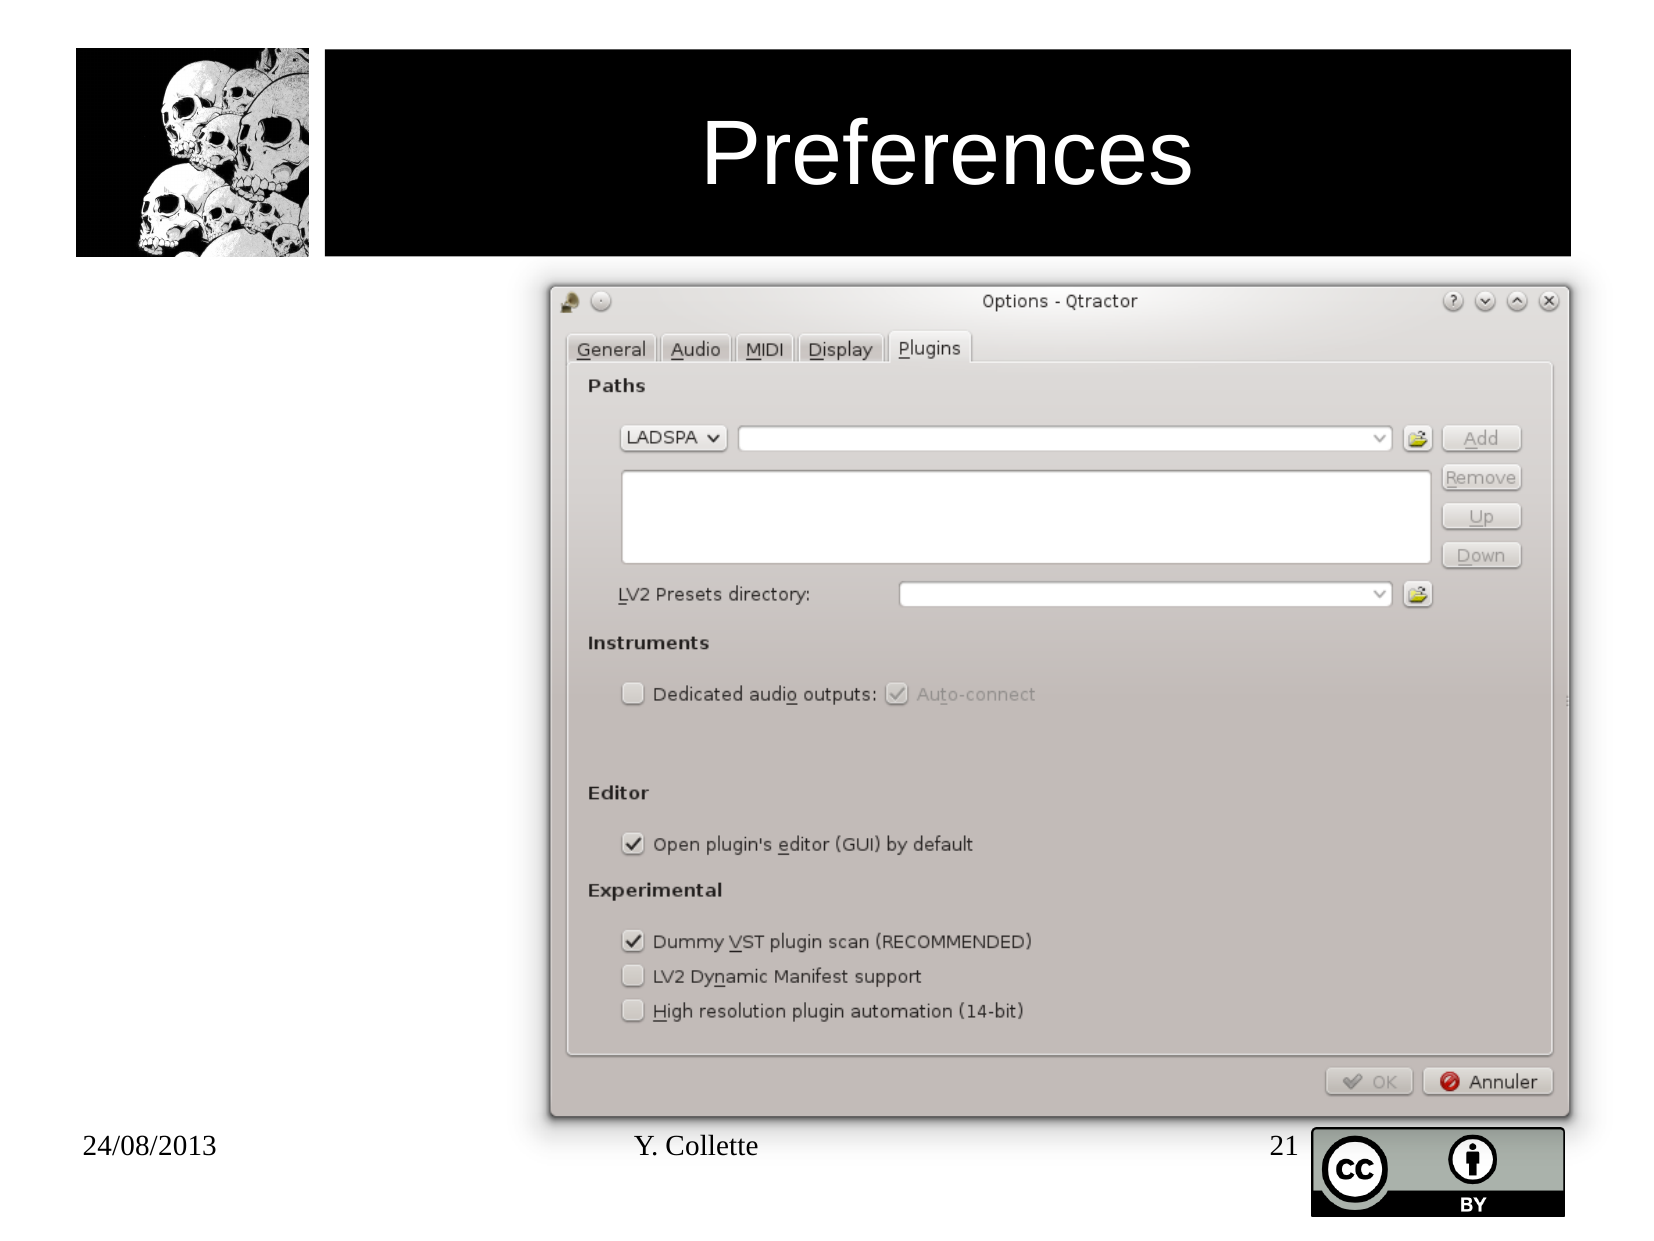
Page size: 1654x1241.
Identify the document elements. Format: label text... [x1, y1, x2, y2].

picture [76, 48, 309, 257]
title Preferences [324, 49, 1571, 257]
picture [495, 231, 1625, 1217]
